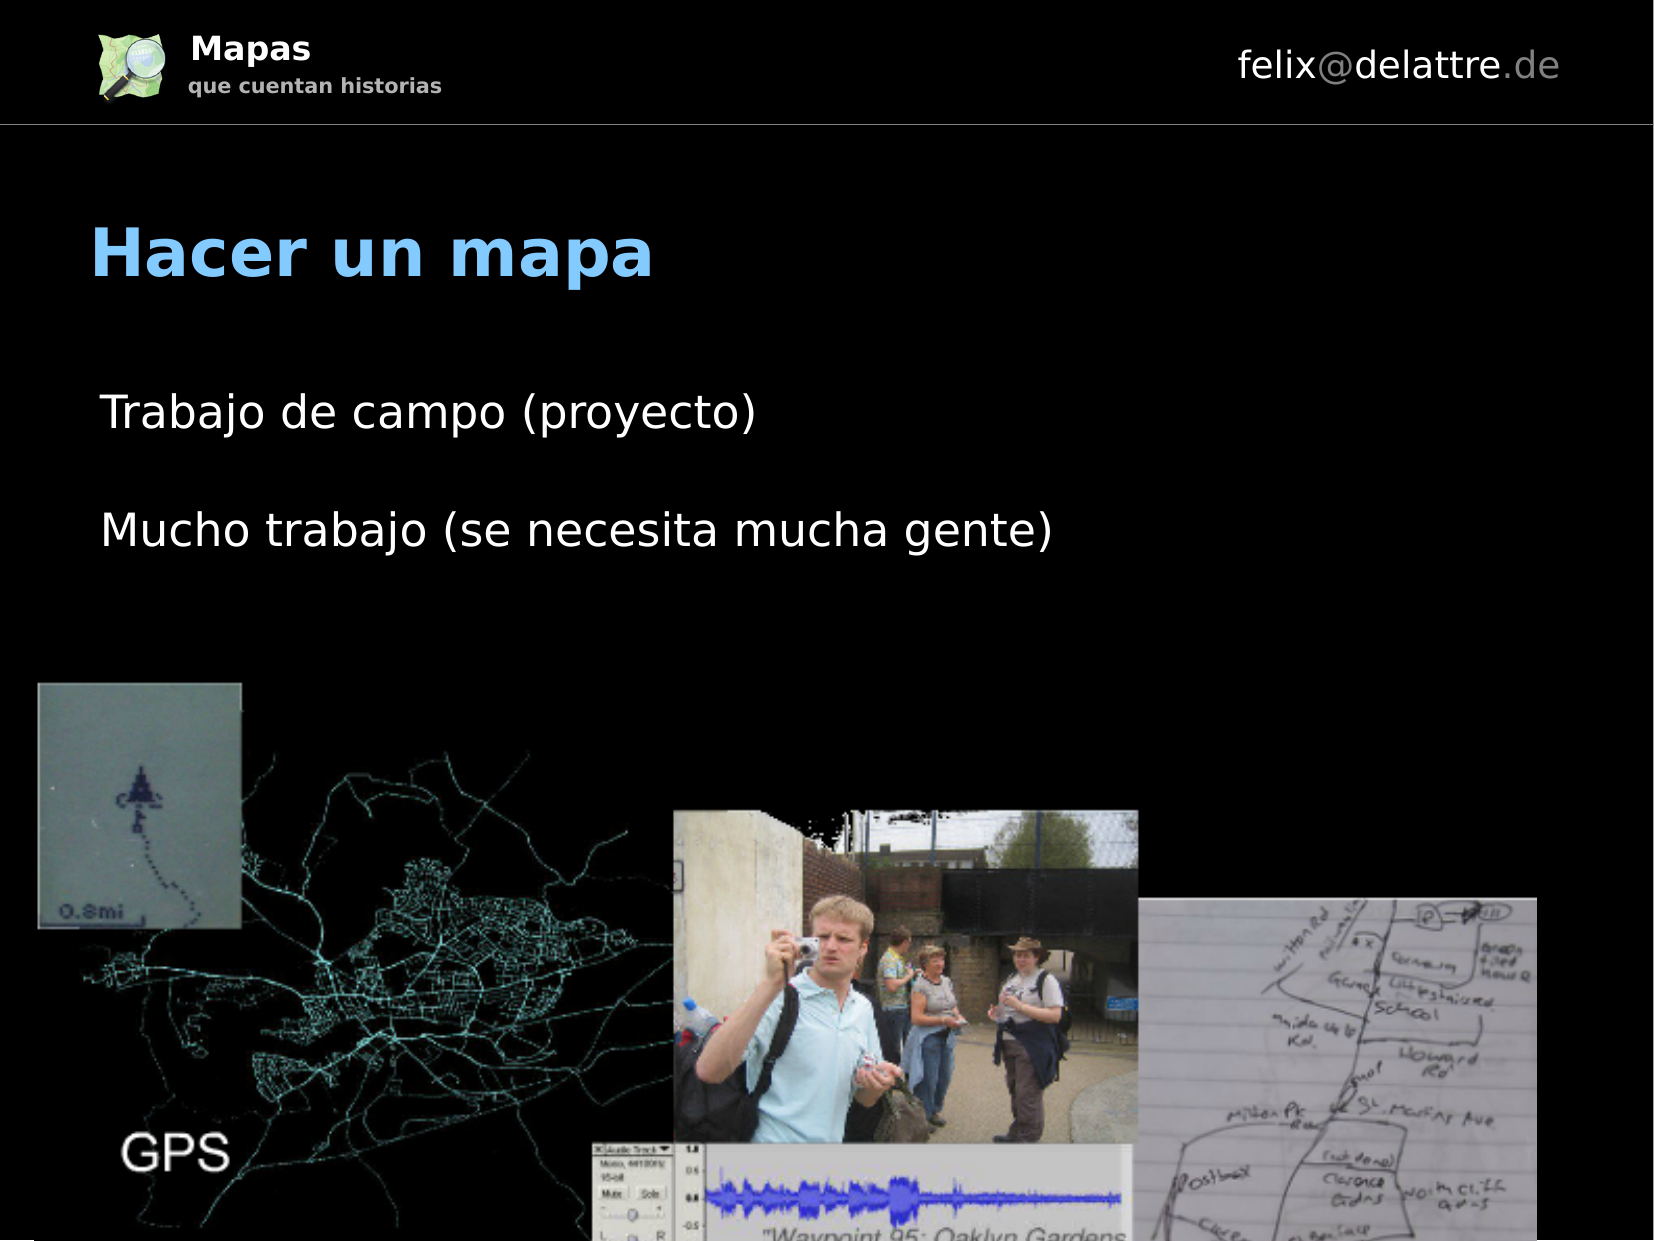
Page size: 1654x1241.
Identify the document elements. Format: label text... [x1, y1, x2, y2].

text_box Trabajo de campo (proyecto) [76, 369, 1583, 456]
picture [34, 673, 1537, 1241]
picture [95, 34, 169, 107]
text_box Mucho trabajo (se necesita mucha gente) [76, 487, 1583, 575]
text_box Hacer un mapa [65, 197, 681, 309]
